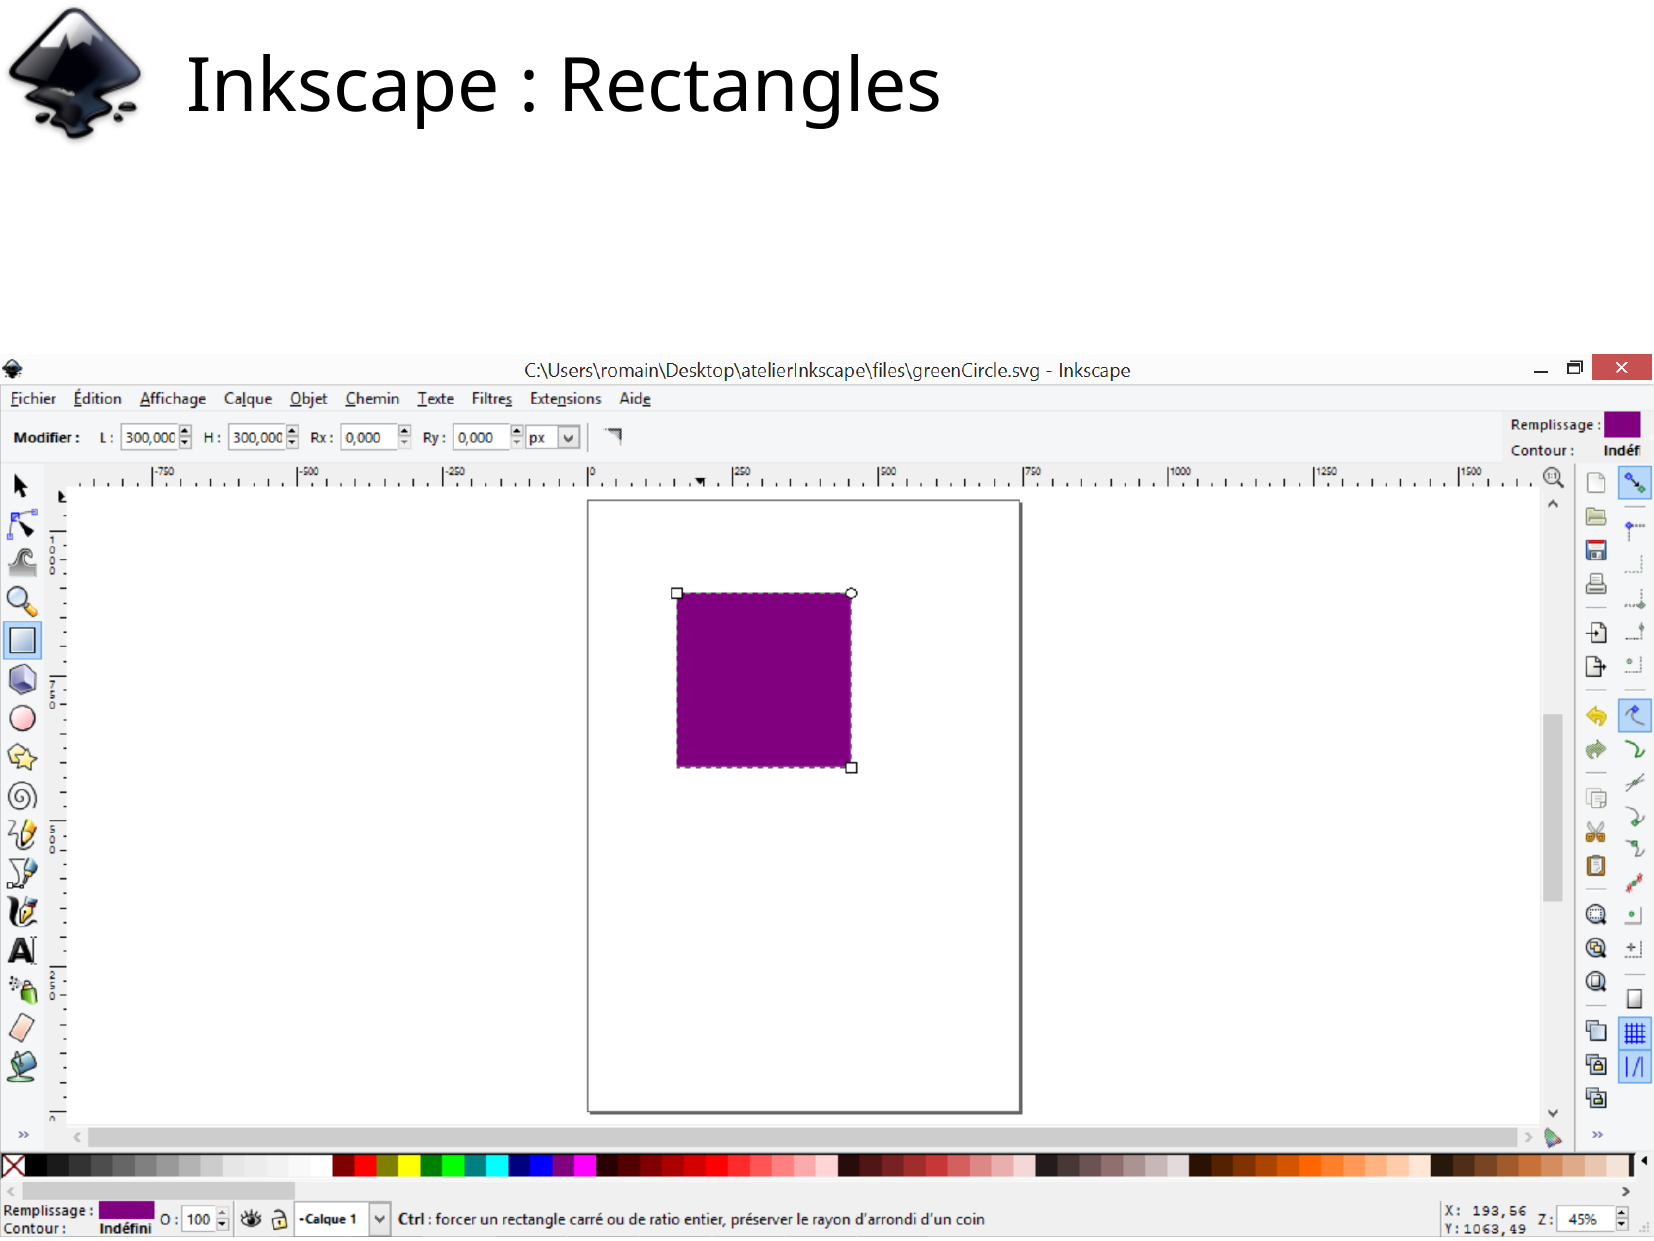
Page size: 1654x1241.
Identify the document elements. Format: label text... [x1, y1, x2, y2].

text_box Inkscape : Rectangles [171, 23, 1630, 135]
picture [0, 0, 150, 151]
picture [0, 354, 1654, 1237]
